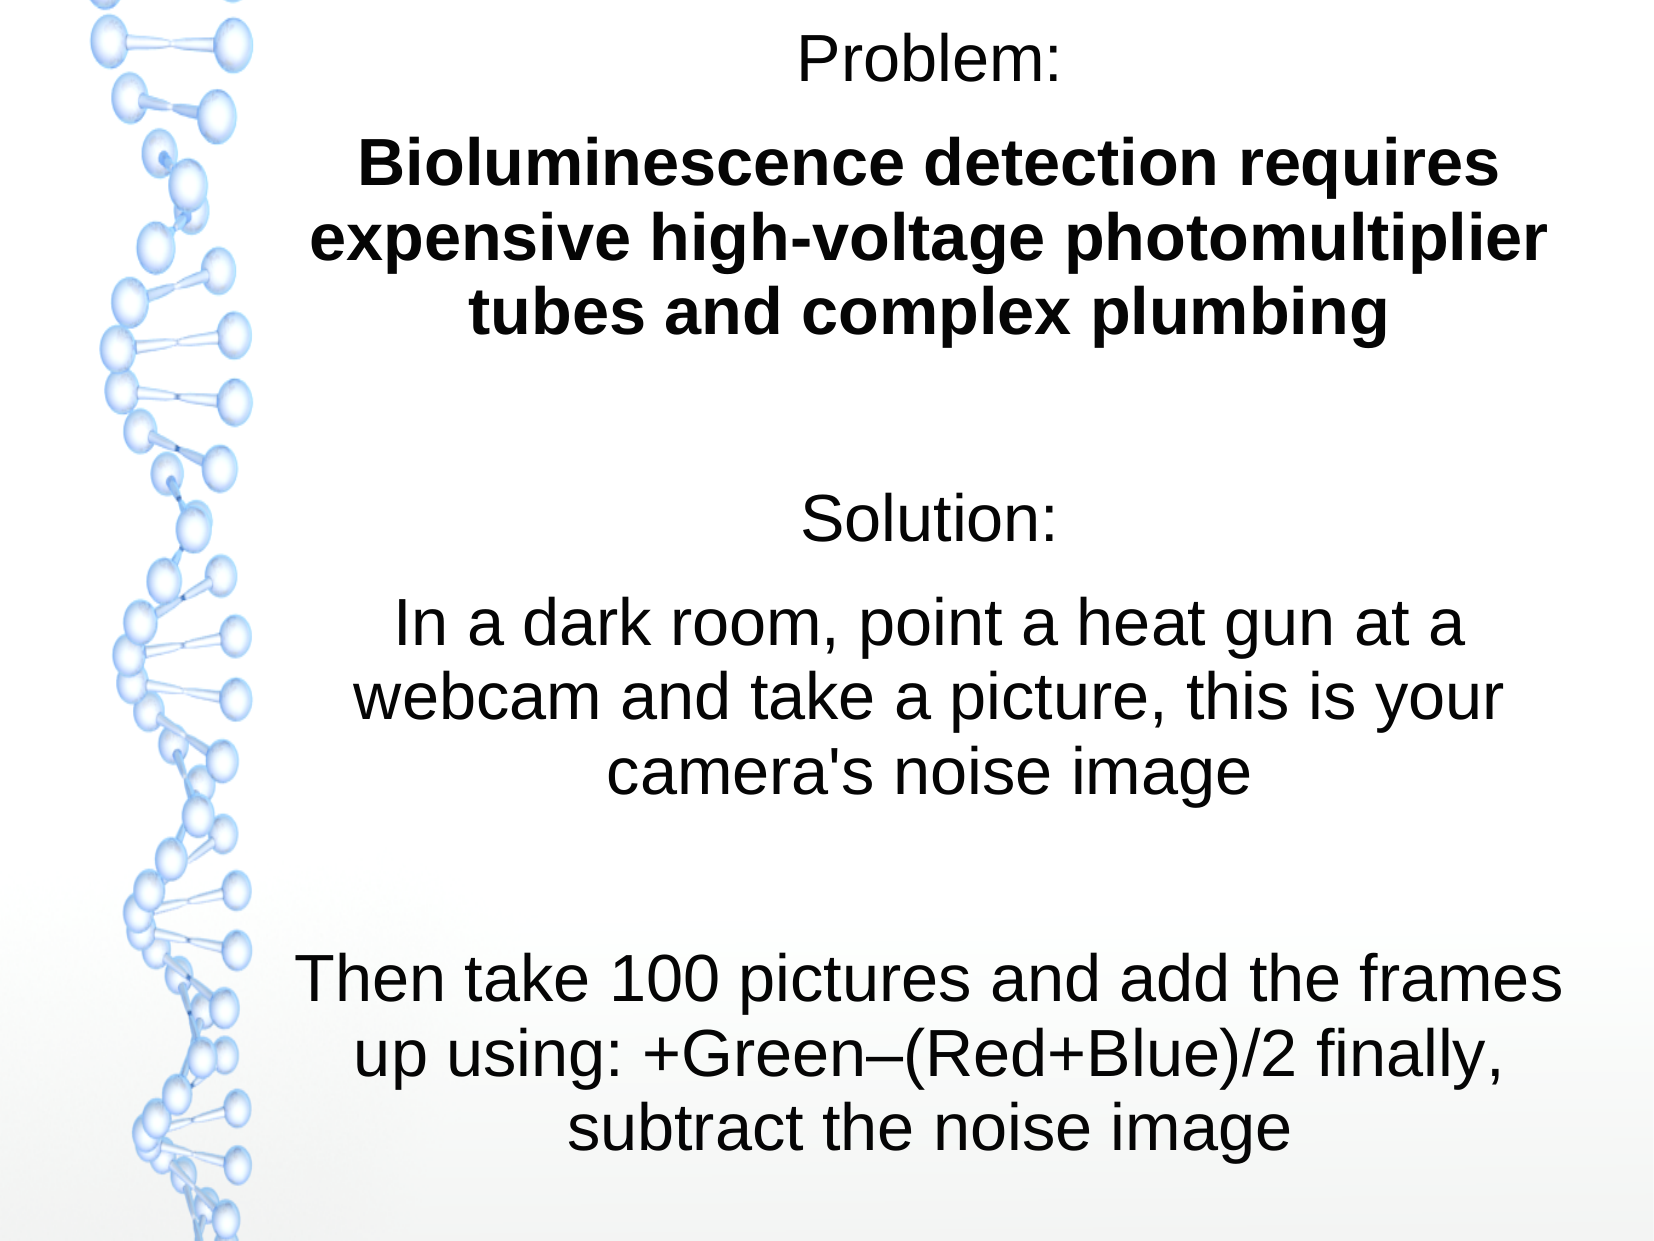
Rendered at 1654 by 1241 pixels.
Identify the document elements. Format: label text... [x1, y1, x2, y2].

picture [0, 0, 1654, 1241]
text_box Problem: Bioluminescence detection requires expensive high-voltage photomultiplier tubes and complex plumbing Solution: In a dark room, point a heat gun at a webcam and take a picture, this is your camera's noise image Then take 100 pictures and add the frames up using: +Green–(Red+Blue)/2 finally, subtract the noise image [265, 19, 1595, 1169]
